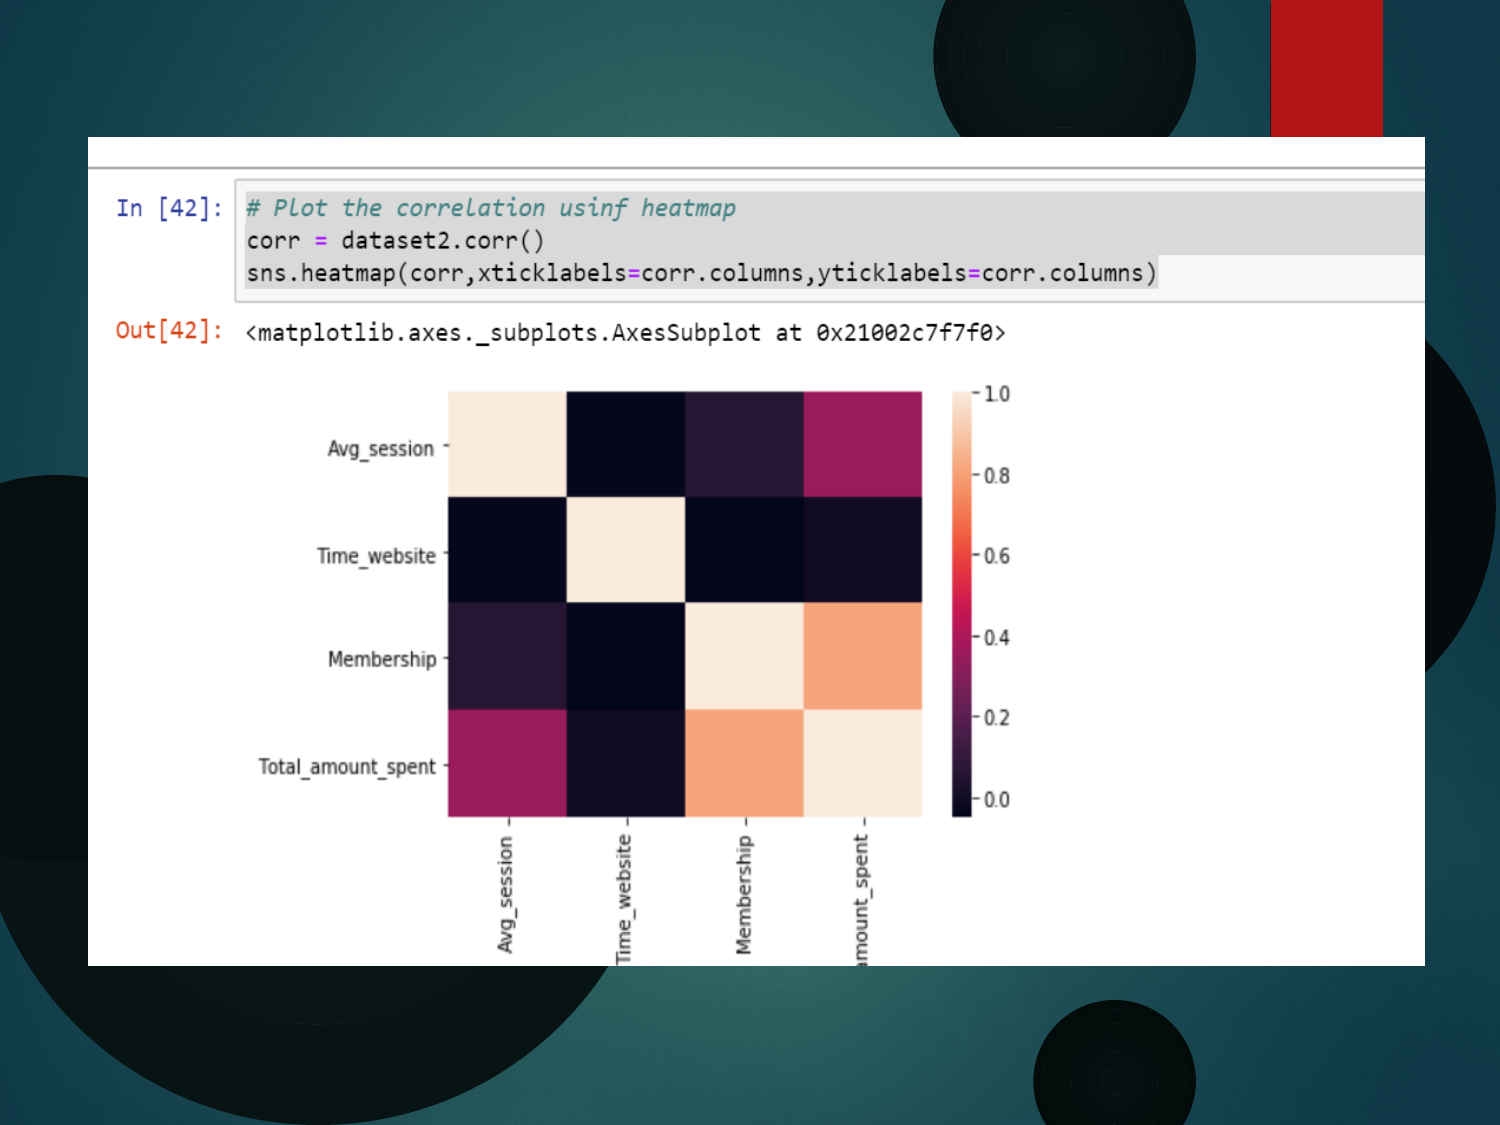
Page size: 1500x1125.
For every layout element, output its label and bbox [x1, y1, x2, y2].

picture [88, 137, 1425, 966]
